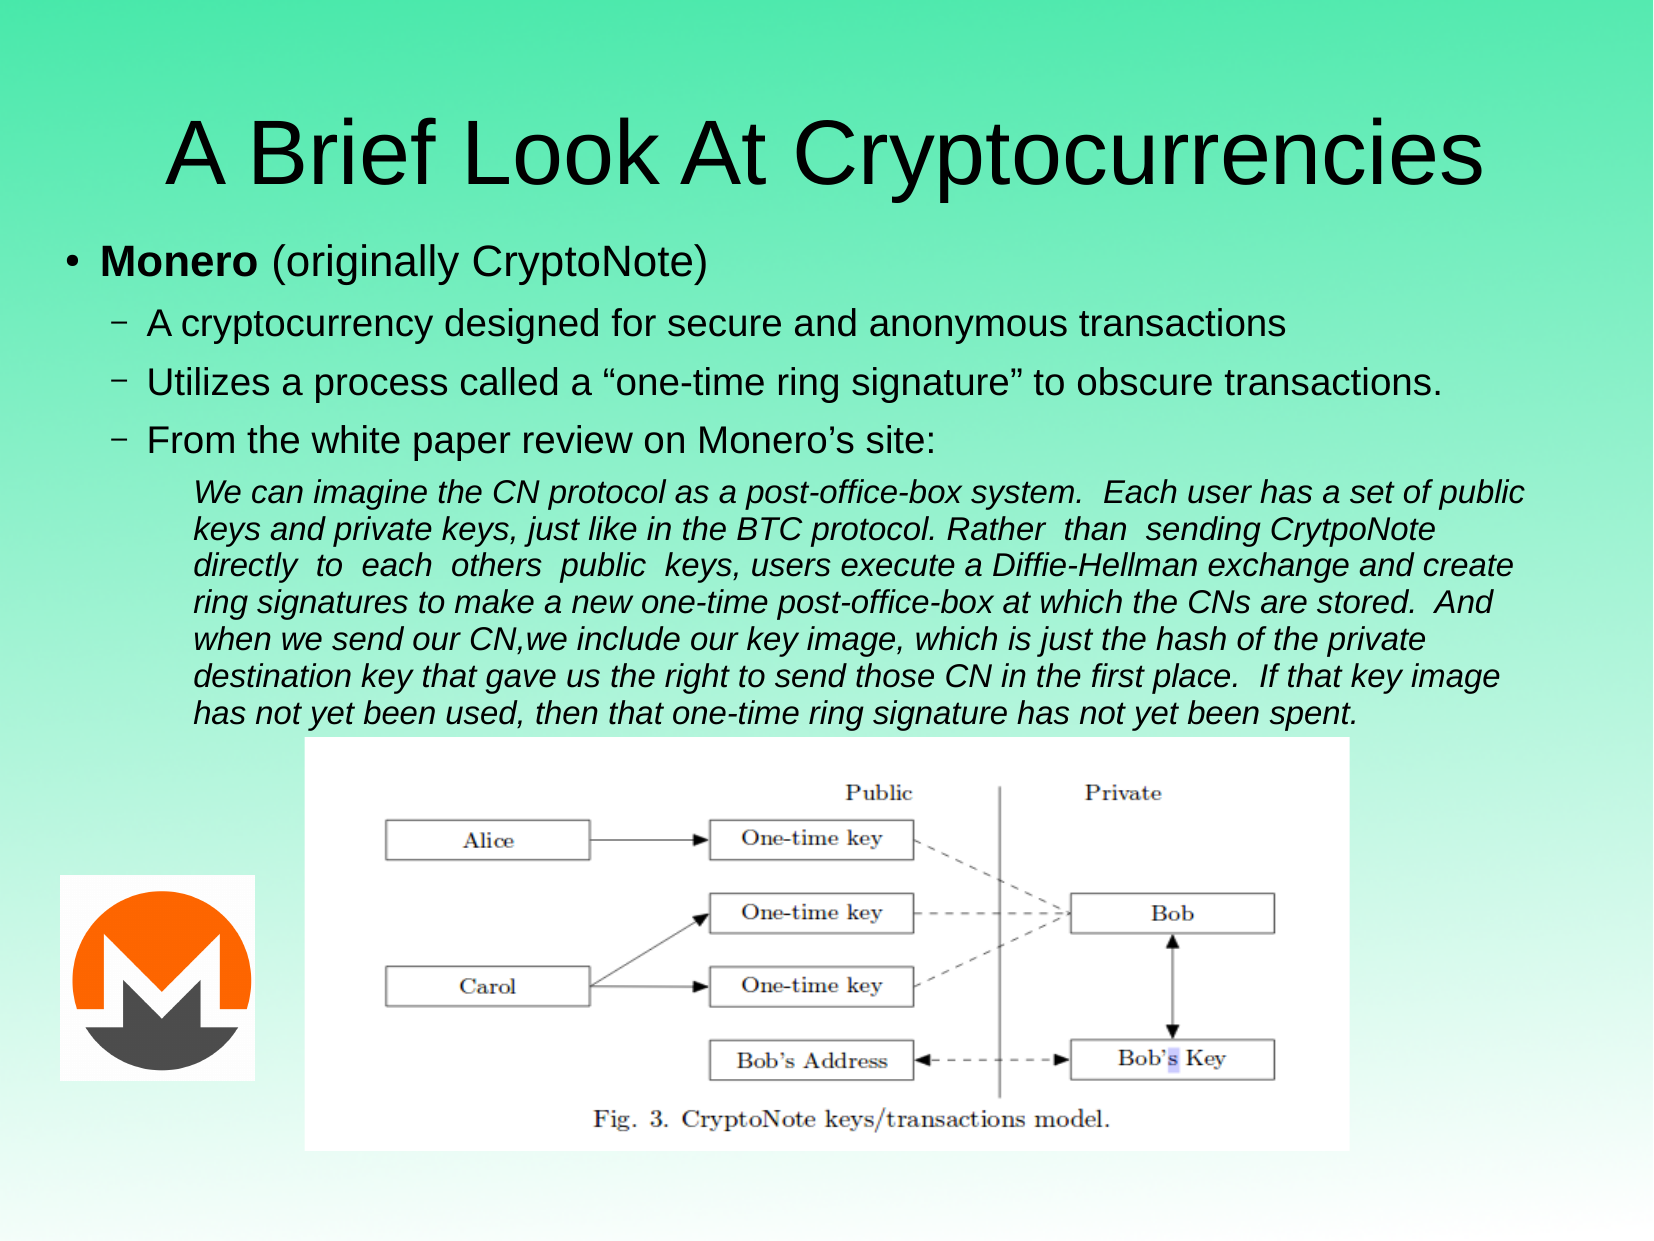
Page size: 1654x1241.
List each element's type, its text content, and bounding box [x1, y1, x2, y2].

title A Brief Look At Cryptocurrencies [82, 49, 1571, 257]
list Monero (originally CryptoNote) A cryptocurrency designed for secure and anonymous transactions Utilizes a process called a “one-time ring signature” to obscure transactions. From the white paper review on Monero’s site: We can imagine the CN protocol as a post-office-box system. Each user has a set of public keys and private keys, just like in the BTC protocol. Rather than sending CrytpoNote directly to each others public keys, users execute a Diffie-Hellman exchange and create ring signatures to make a new one-time post-office-box at which the CNs are stored. And when we send our CN,we include our key image, which is just the hash of the private destination key that gave us the right to send those CN in the first place. If that key image has not yet been used, then that one-time ring signature has not yet been spent. [53, 237, 1541, 744]
picture [0, 0, 1654, 1241]
